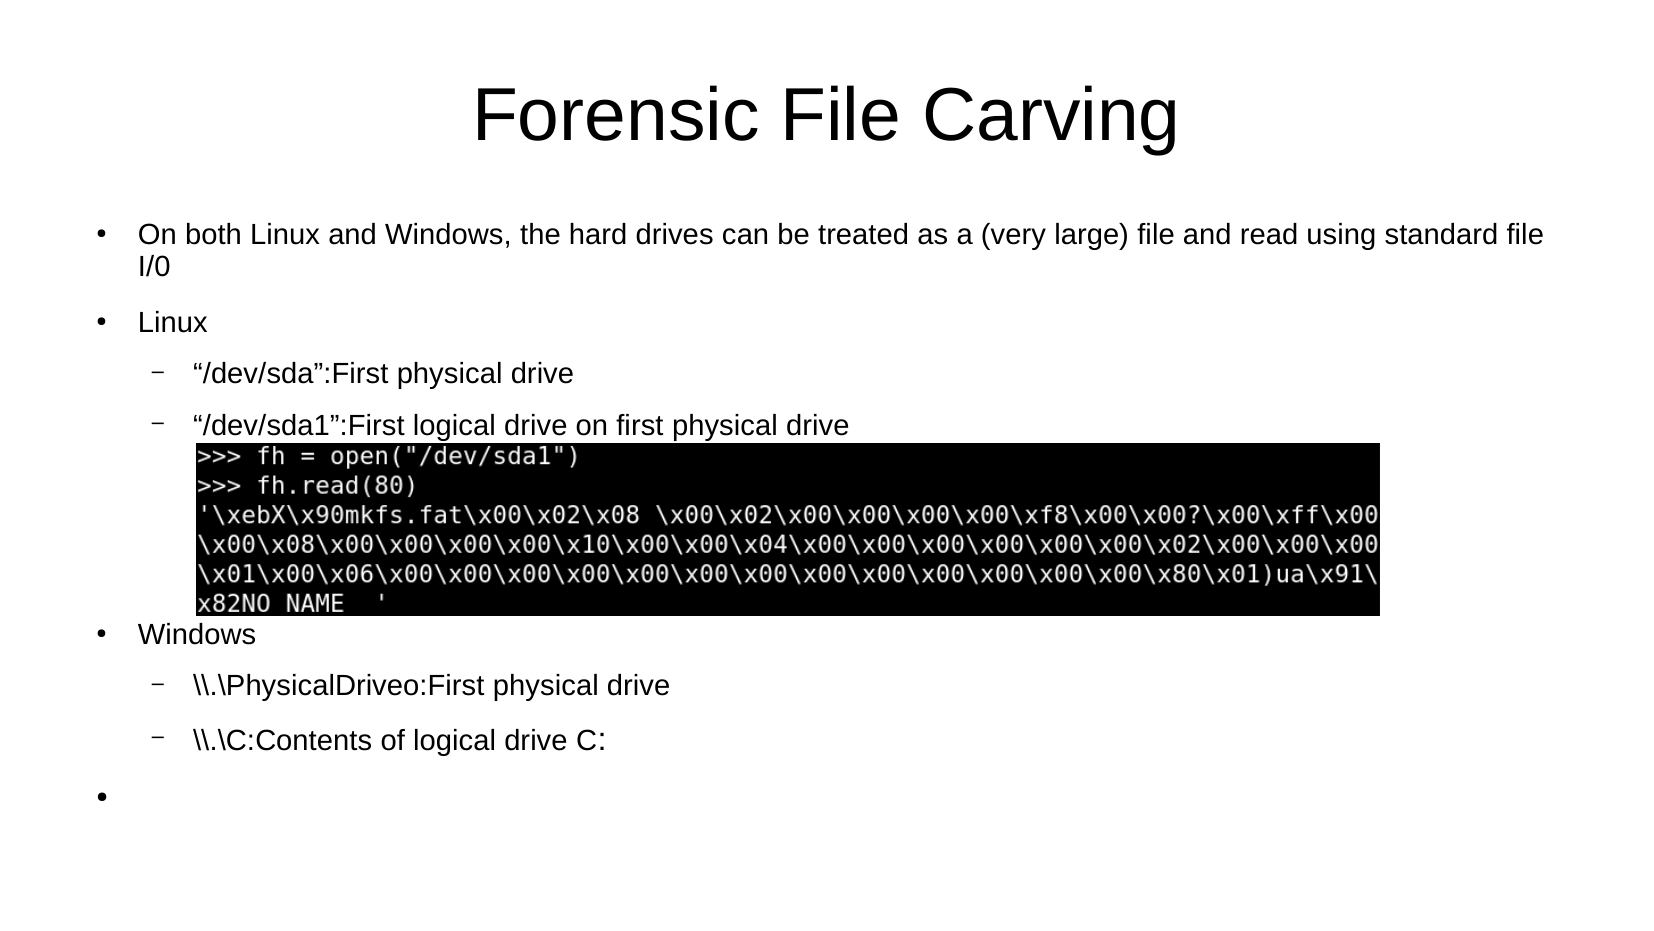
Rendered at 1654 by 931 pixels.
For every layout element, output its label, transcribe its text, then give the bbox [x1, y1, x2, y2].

list On both Linux and Windows, the hard drives can be treated as a (very large) file and read using standard file I/0 Linux “/dev/sda”:First physical drive “/dev/sda1”:First logical drive on first physical drive Windows \\.\PhysicalDriveo:First physical drive \\.\C:Contents of logical drive C: [82, 217, 1571, 758]
picture [196, 443, 1381, 616]
title Forensic File Carving [82, 37, 1571, 193]
